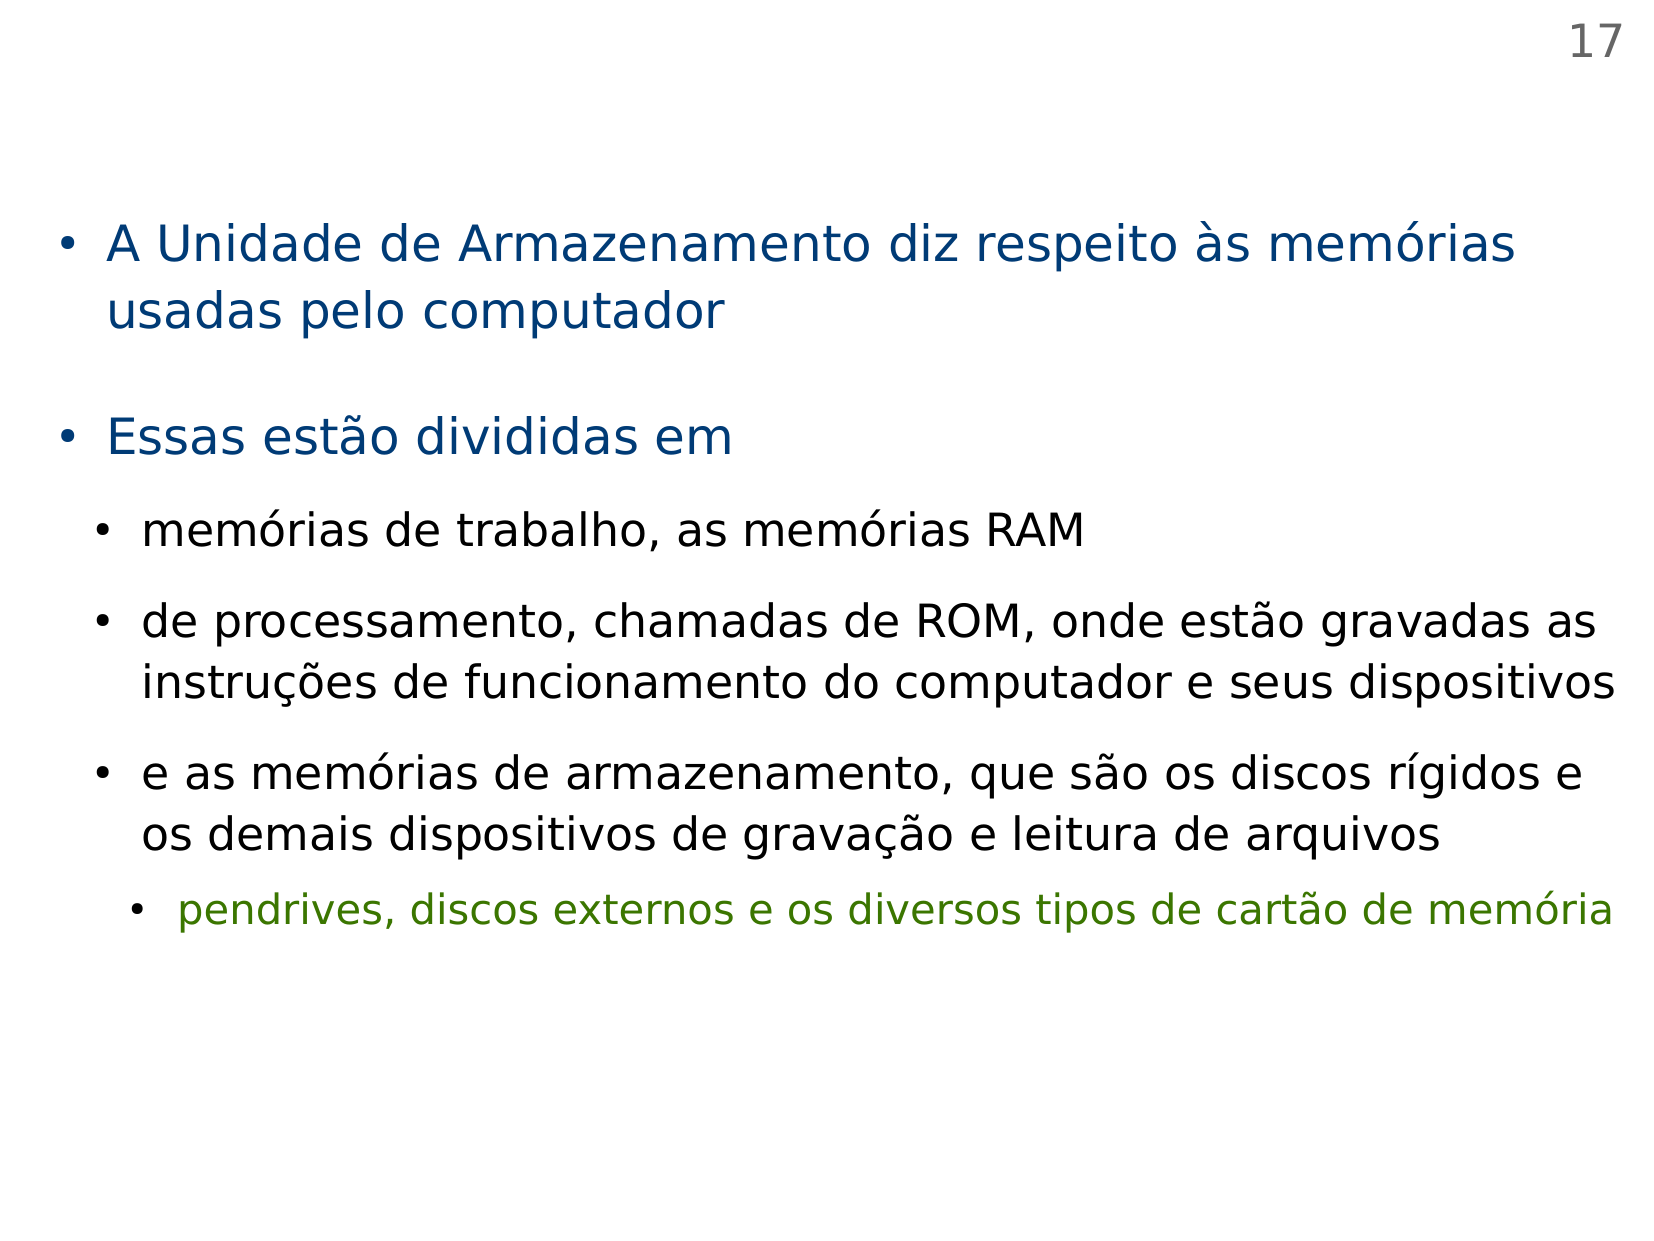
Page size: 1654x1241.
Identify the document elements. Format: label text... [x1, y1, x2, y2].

list A Unidade de Armazenamento diz respeito às memórias usadas pelo computador Essas estão divididas em memórias de trabalho, as memórias RAM de processamento, chamadas de ROM, onde estão gravadas as instruções de funcionamento do computador e seus dispositivos e as memórias de armazenamento, que são os discos rígidos e os demais dispositivos de gravação e leitura de arquivos pendrives, discos externos e os diversos tipos de cartão de memória [59, 206, 1625, 1211]
